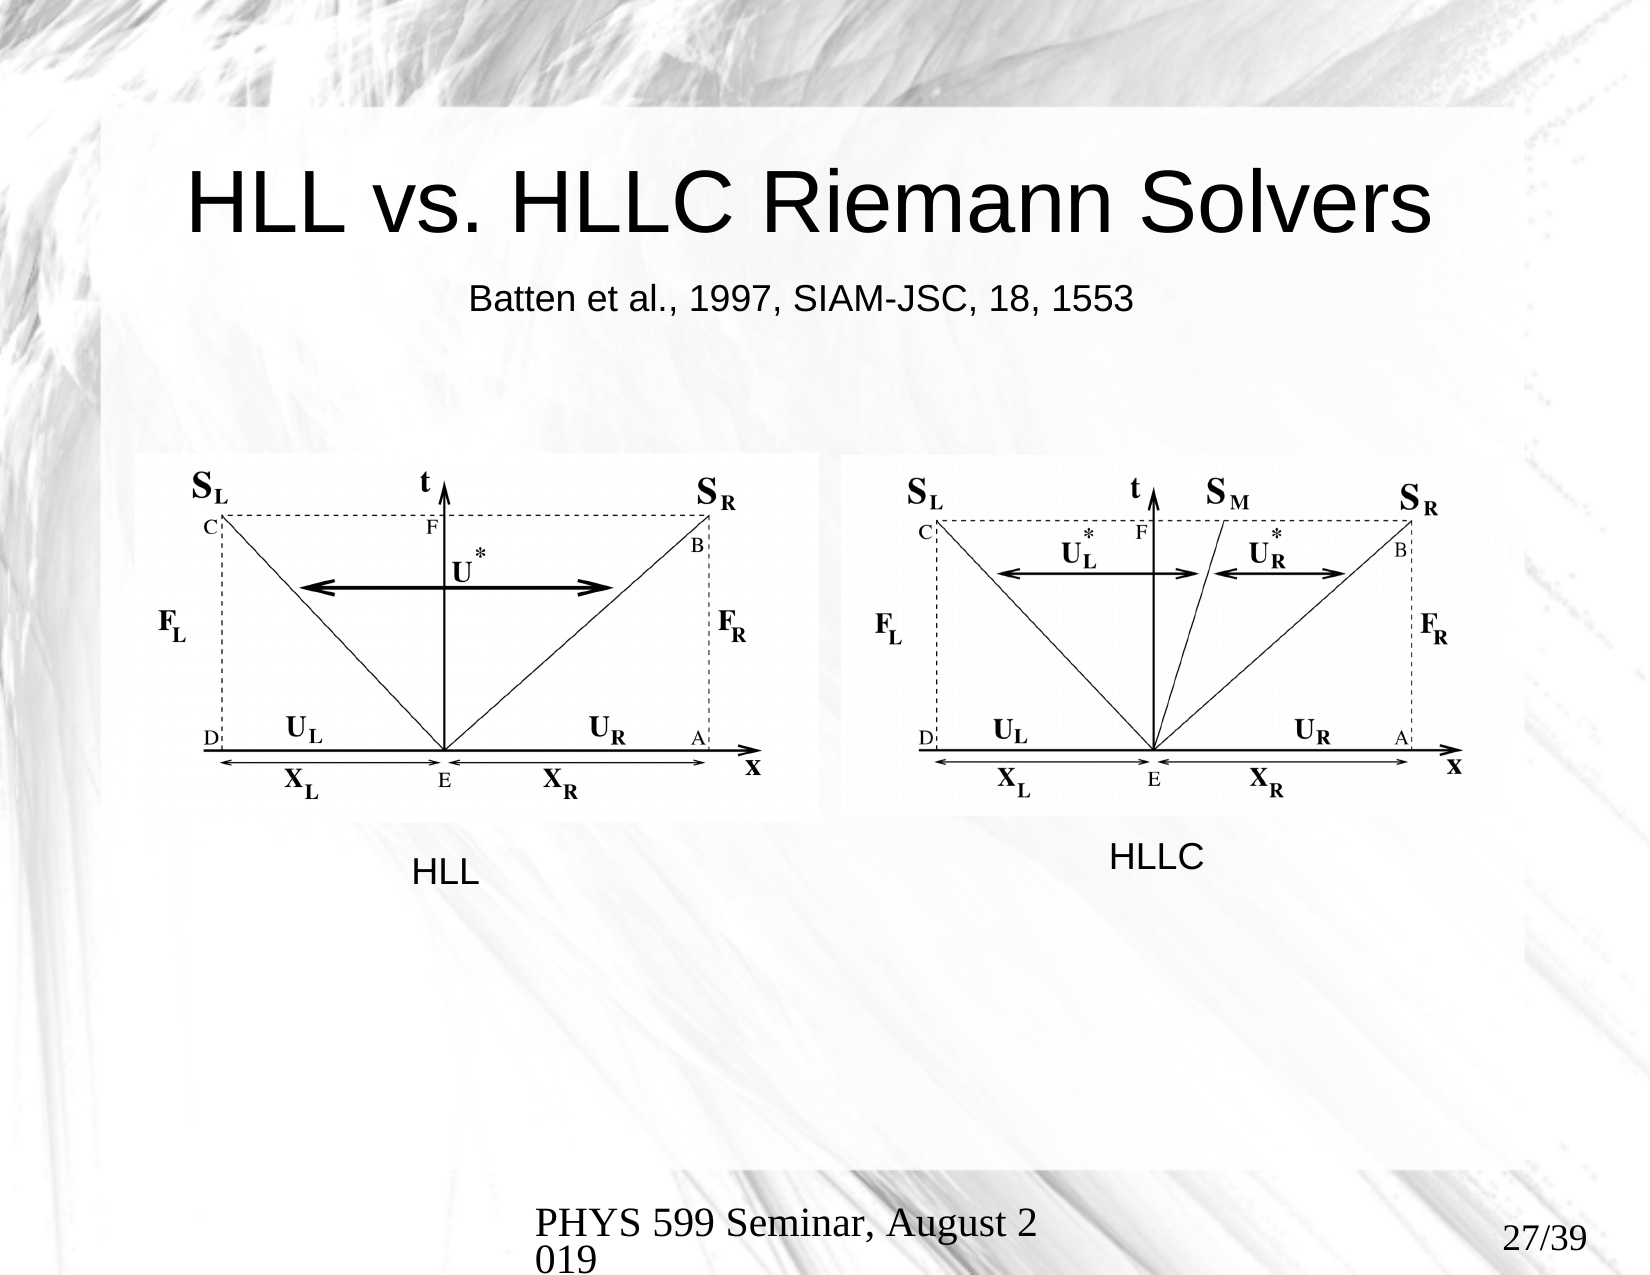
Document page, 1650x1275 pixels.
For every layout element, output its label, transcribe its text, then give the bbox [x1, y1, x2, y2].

title HLL vs. HLLC Riemann Solvers [117, 102, 1503, 301]
text_box HLLC [1044, 828, 1270, 886]
text_box Batten et al., 1997, SIAM-JSC, 18, 1553 [453, 270, 1159, 330]
picture [0, 0, 1650, 1275]
text_box HLL [333, 843, 559, 901]
